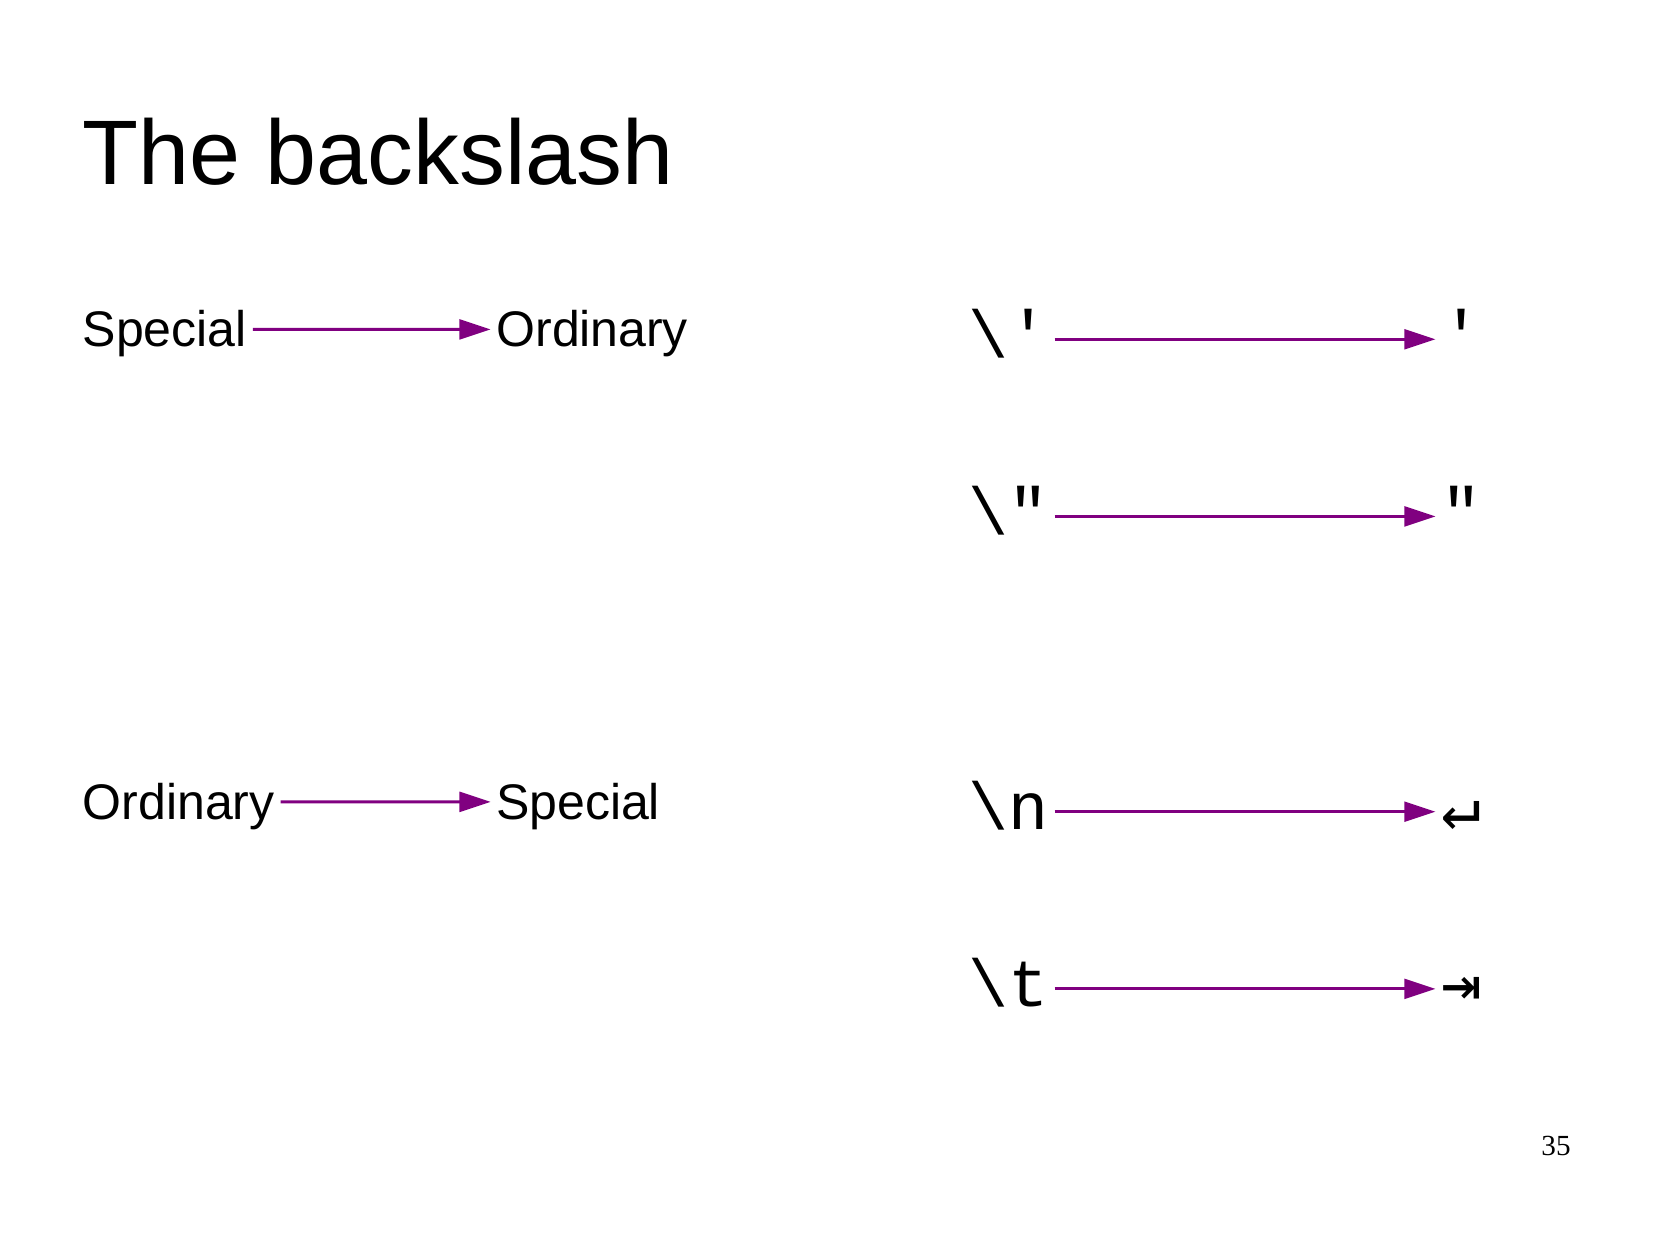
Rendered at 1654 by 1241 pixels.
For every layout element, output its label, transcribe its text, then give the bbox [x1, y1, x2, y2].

text_box Ordinary [77, 768, 281, 836]
text_box Special [77, 295, 253, 364]
text_box ↵ [1435, 768, 1514, 856]
title The backslash [82, 49, 1571, 257]
text_box Ordinary [490, 295, 695, 364]
text_box Special [490, 768, 667, 836]
text_box ' [1435, 295, 1488, 383]
text_box ⇥ [1435, 945, 1514, 1033]
text_box \" [962, 472, 1055, 561]
text_box \n [962, 768, 1055, 856]
text_box " [1435, 472, 1488, 561]
text_box \t [962, 945, 1055, 1033]
text_box \' [962, 295, 1055, 383]
